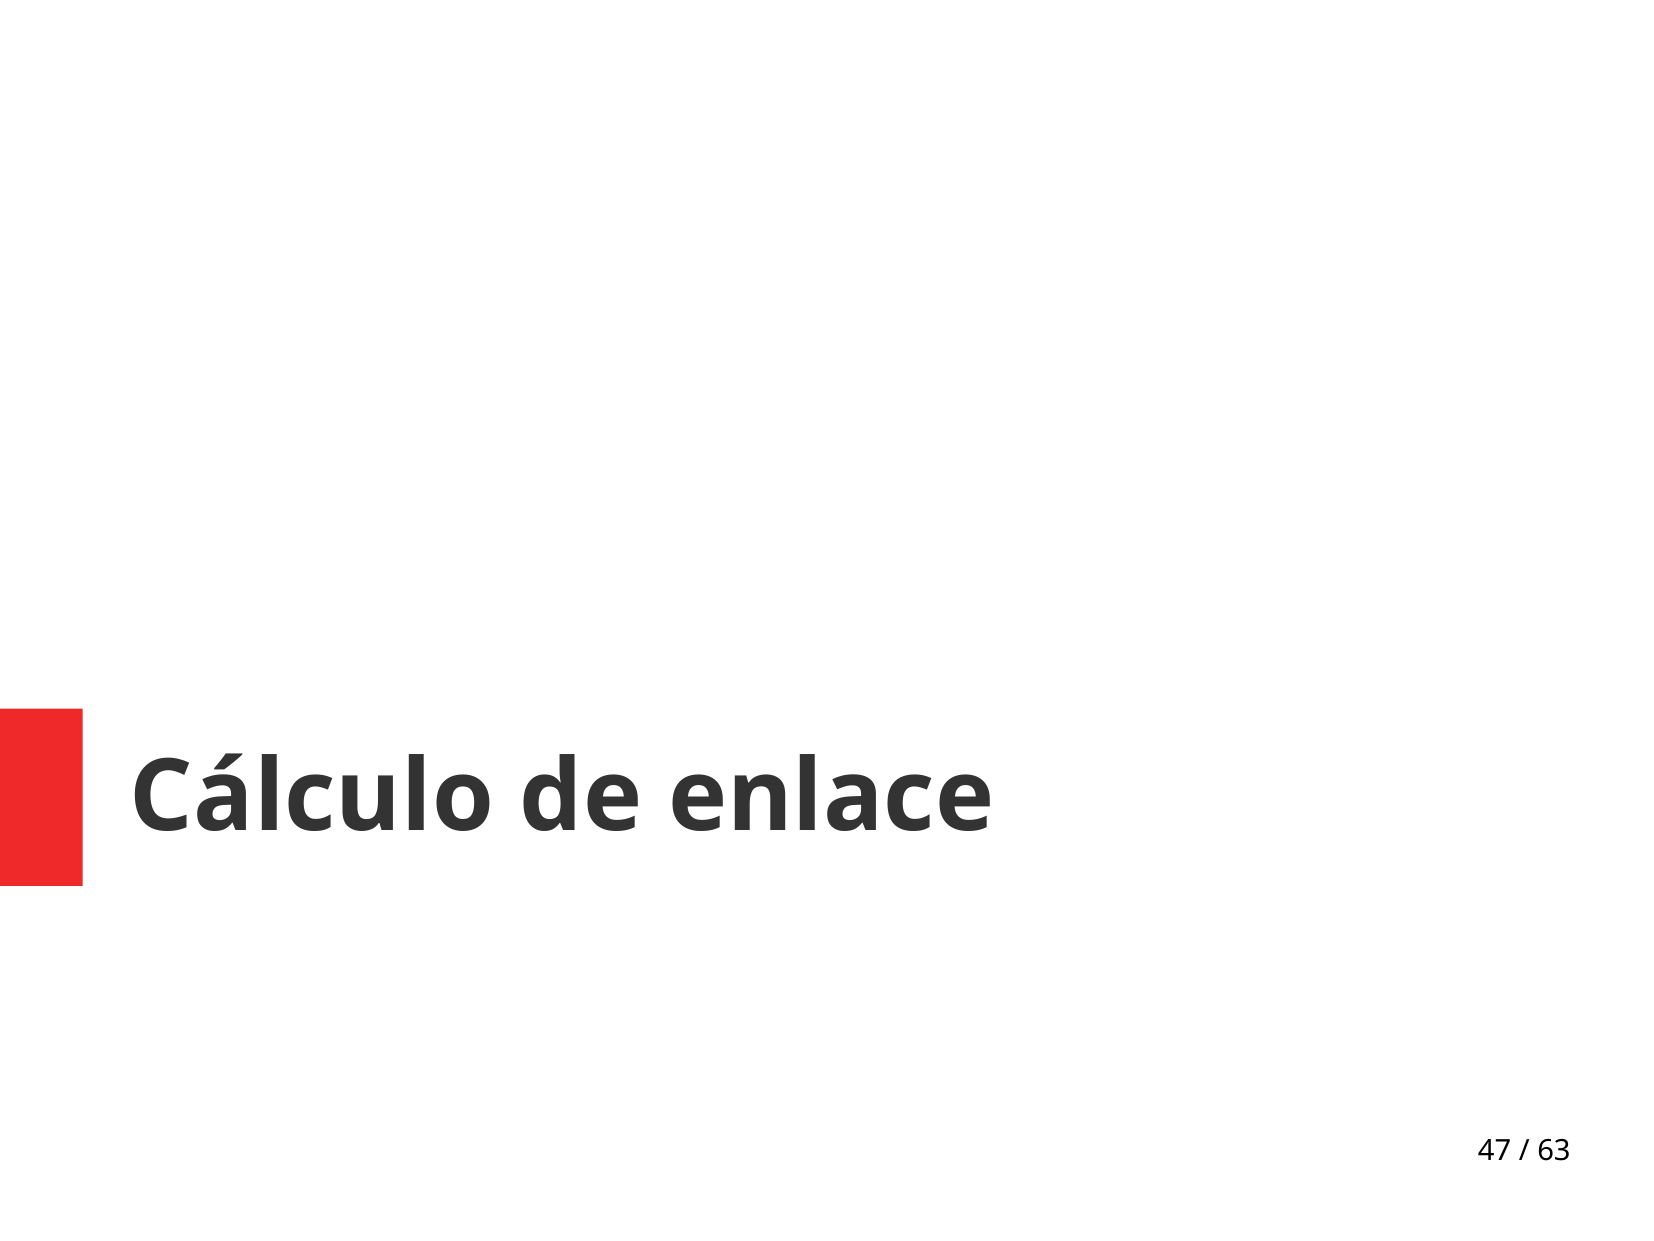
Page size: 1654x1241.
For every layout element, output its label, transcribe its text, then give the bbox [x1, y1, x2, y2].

title Cálculo de enlace [129, 673, 1536, 910]
